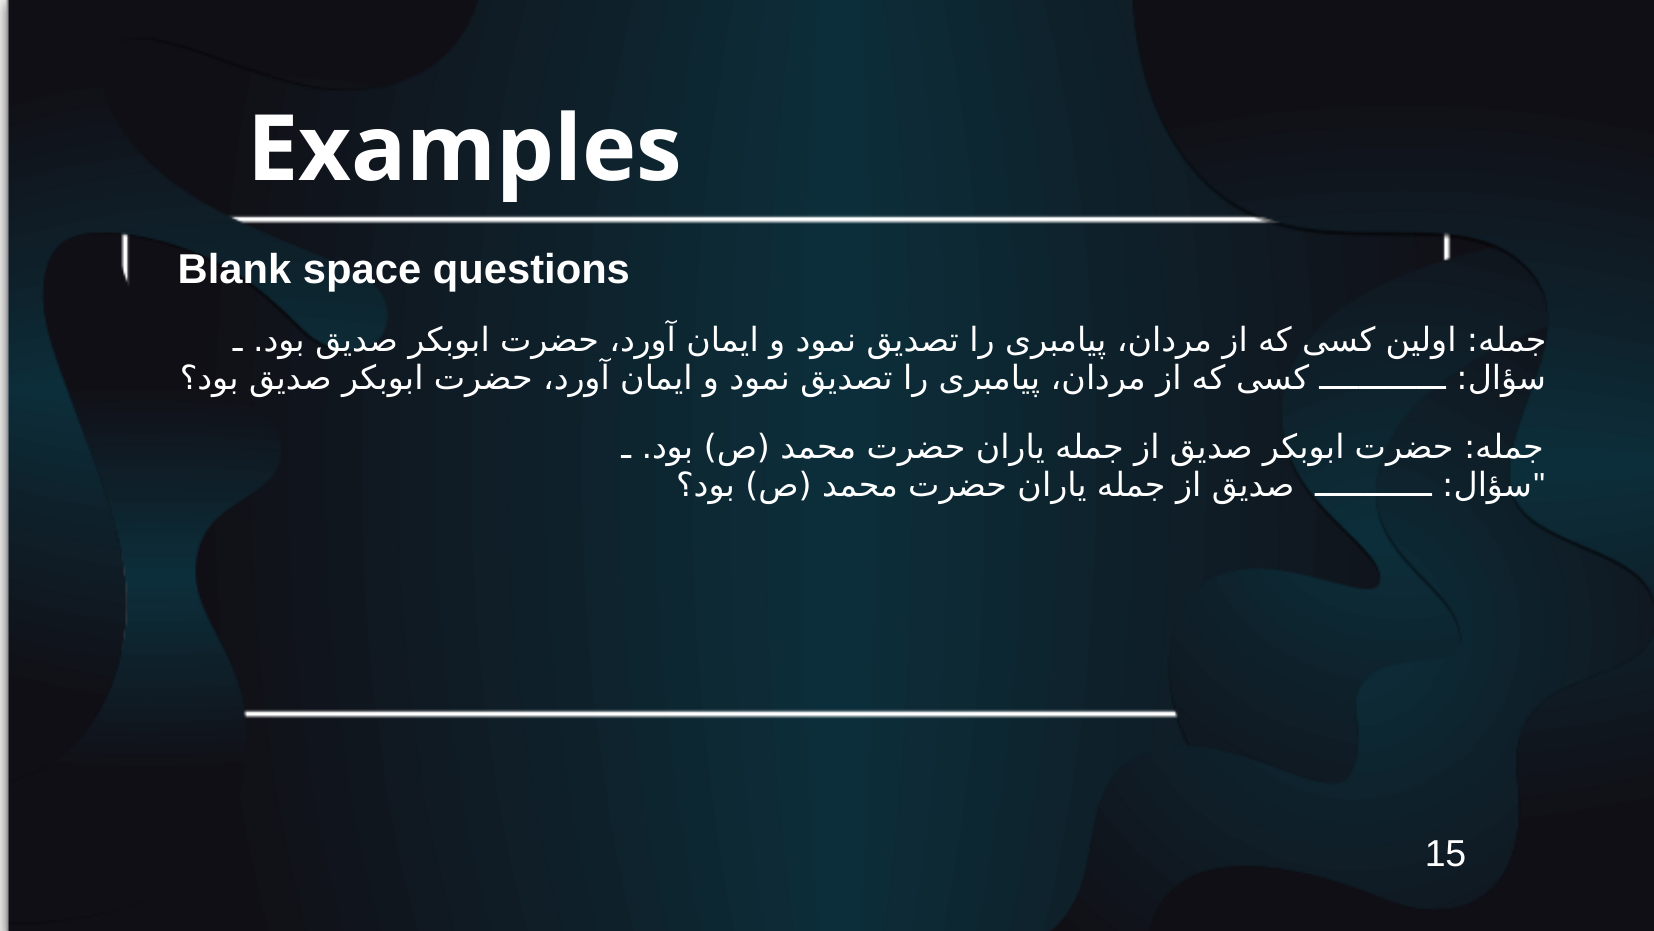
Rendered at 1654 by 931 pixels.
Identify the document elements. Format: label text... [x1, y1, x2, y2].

text_box ‌Blank space questions [162, 238, 646, 301]
text_box جمله: اولین کسی که از مردان، پیامبری را تصدیق نمود و ایمان آورد، حضرت ابوبکر صدیق بود. ـ سؤال: ـــــــــــــ کسی که از مردان، پیامبری را تصدیق نمود و ایمان آورد، حضرت ابوبکر صدیق بود؟ [165, 313, 1564, 406]
text_box Examples [232, 75, 1186, 197]
picture [0, 0, 1654, 931]
text_box جمله: حضرت ابوبکر صدیق از جمله یاران حضرت محمد (ص) بود. ـ سؤال: ــــــــــــ صدیق از جمله یاران حضرت محمد (ص) بود؟" [606, 420, 1561, 512]
text_box 15 [1410, 825, 1576, 882]
